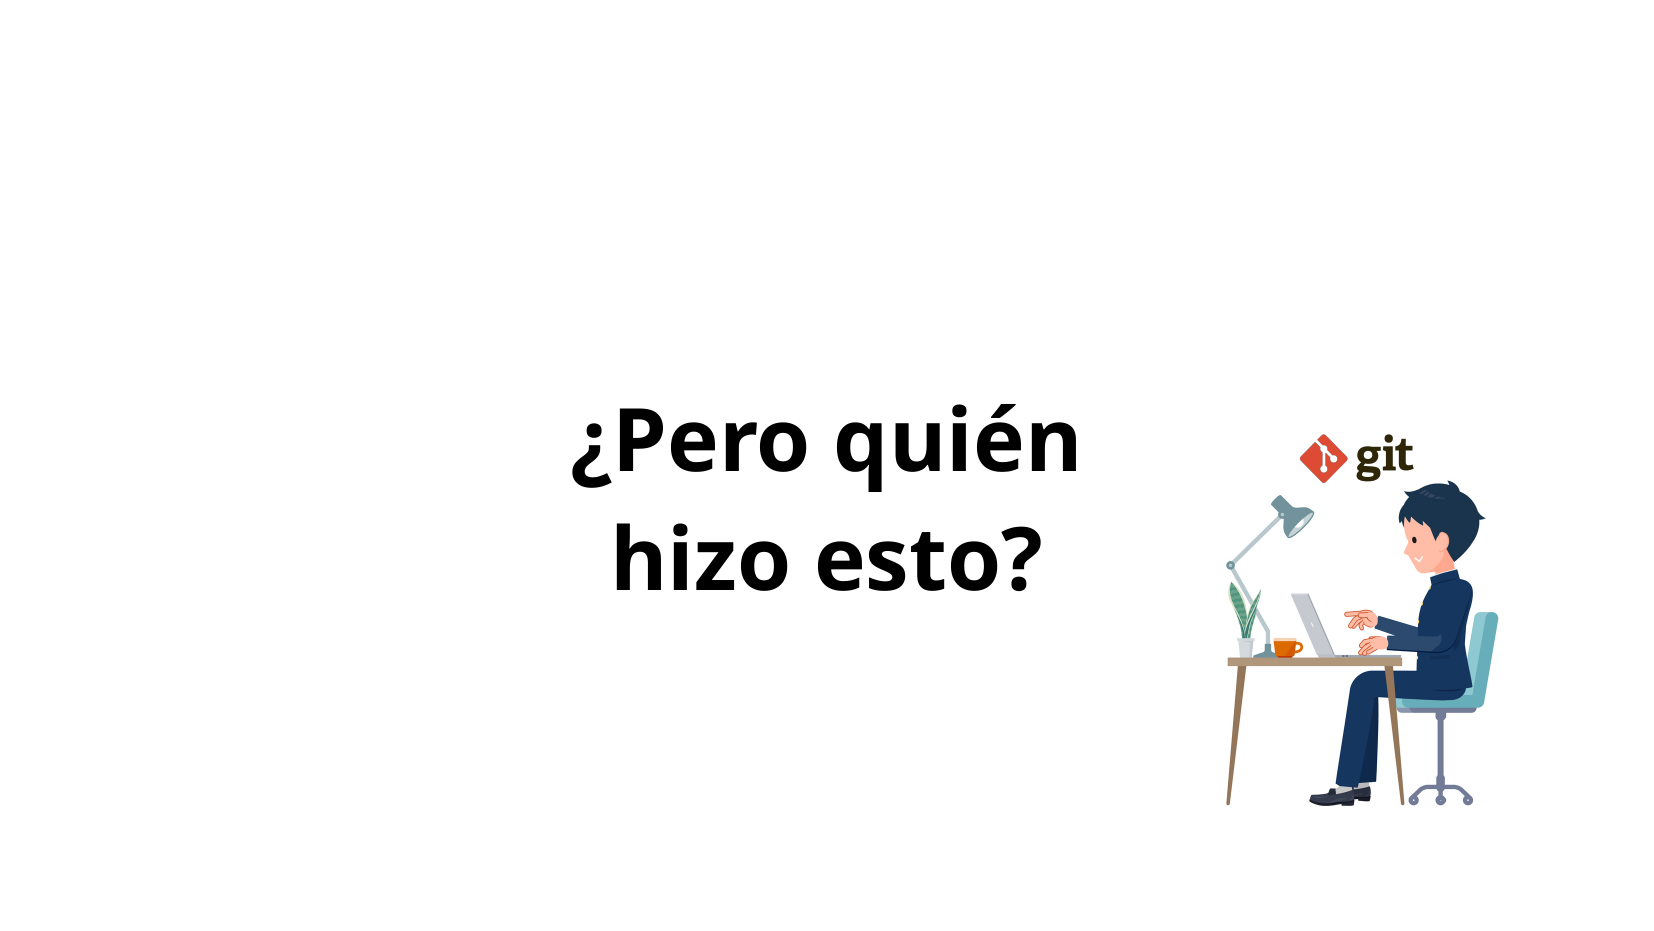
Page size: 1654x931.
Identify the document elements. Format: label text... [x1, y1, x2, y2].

text_box ¿Pero quién hizo esto? [540, 370, 1114, 561]
picture [1182, 433, 1515, 830]
